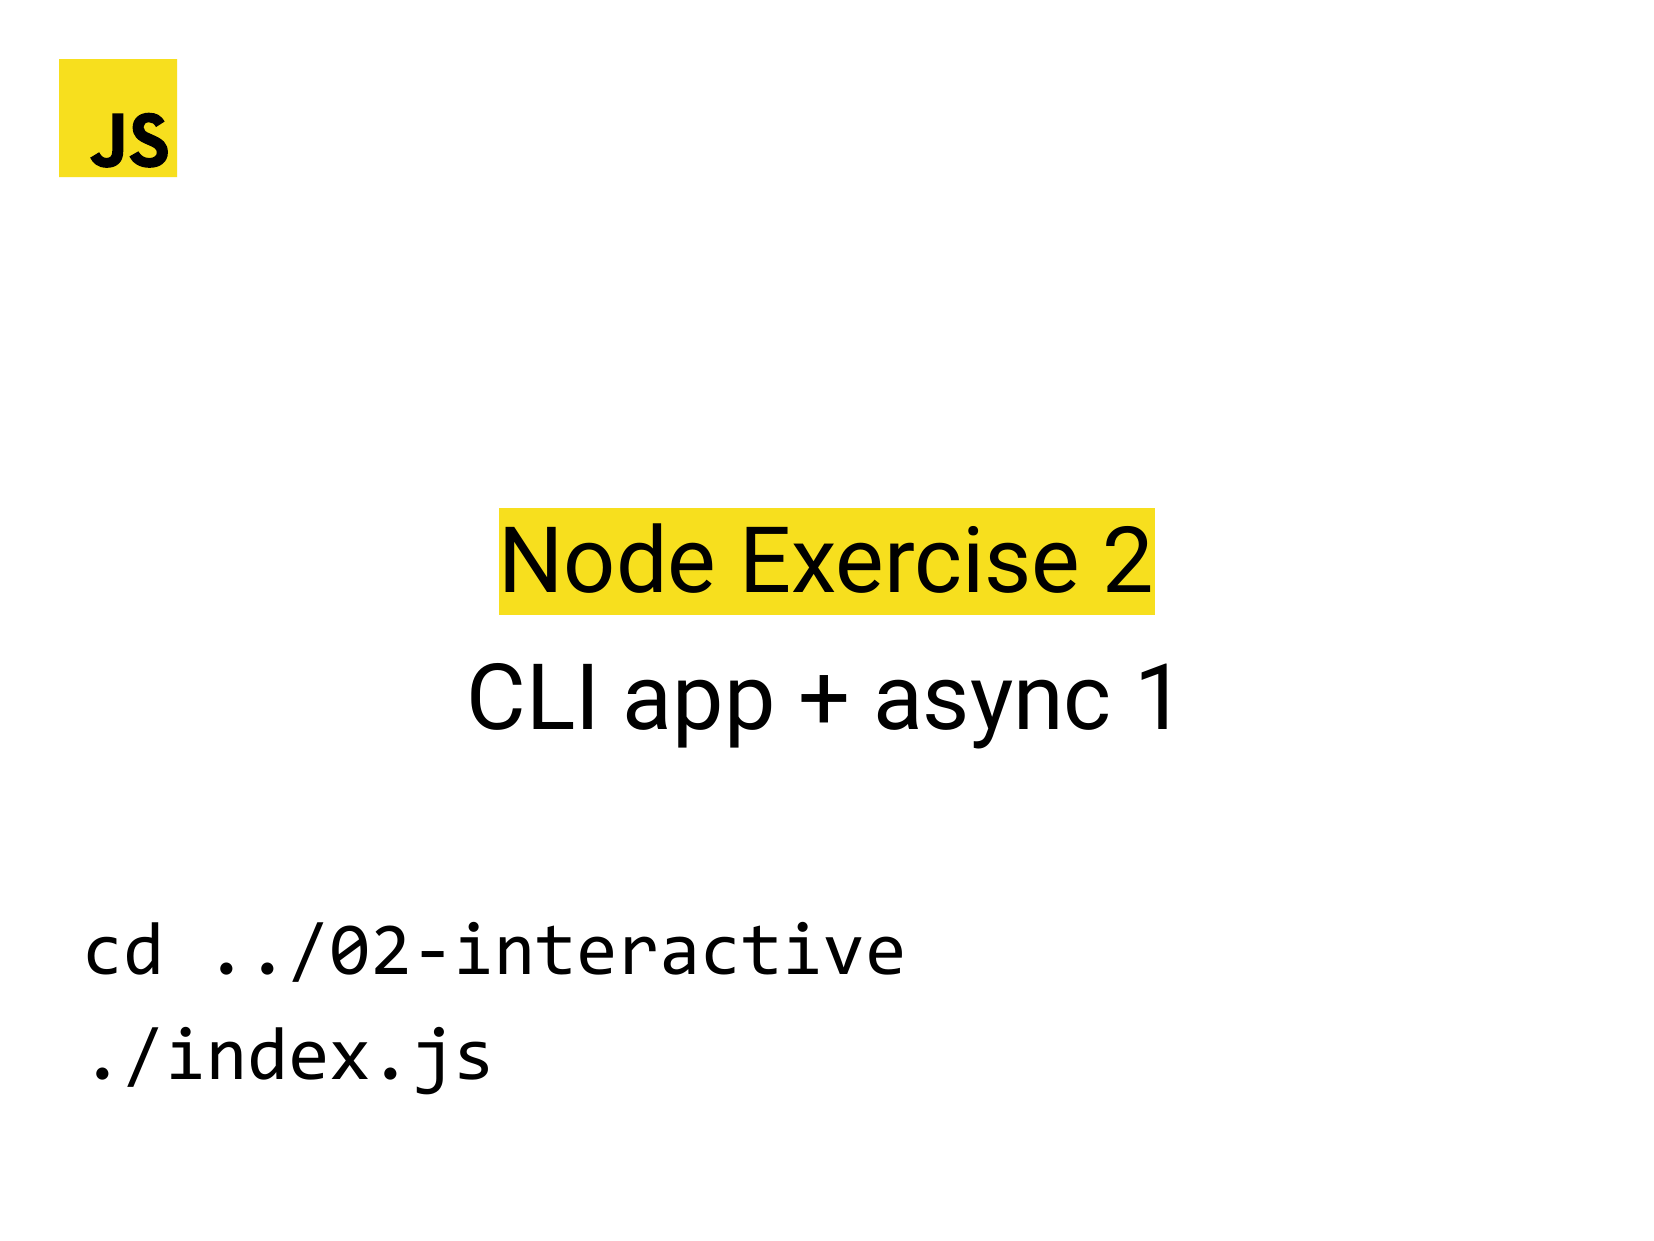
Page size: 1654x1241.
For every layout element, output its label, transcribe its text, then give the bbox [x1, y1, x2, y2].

list Node Exercise 2 CLI app + async 1 cd ../02-interactive ./index.js [82, 507, 1571, 1133]
